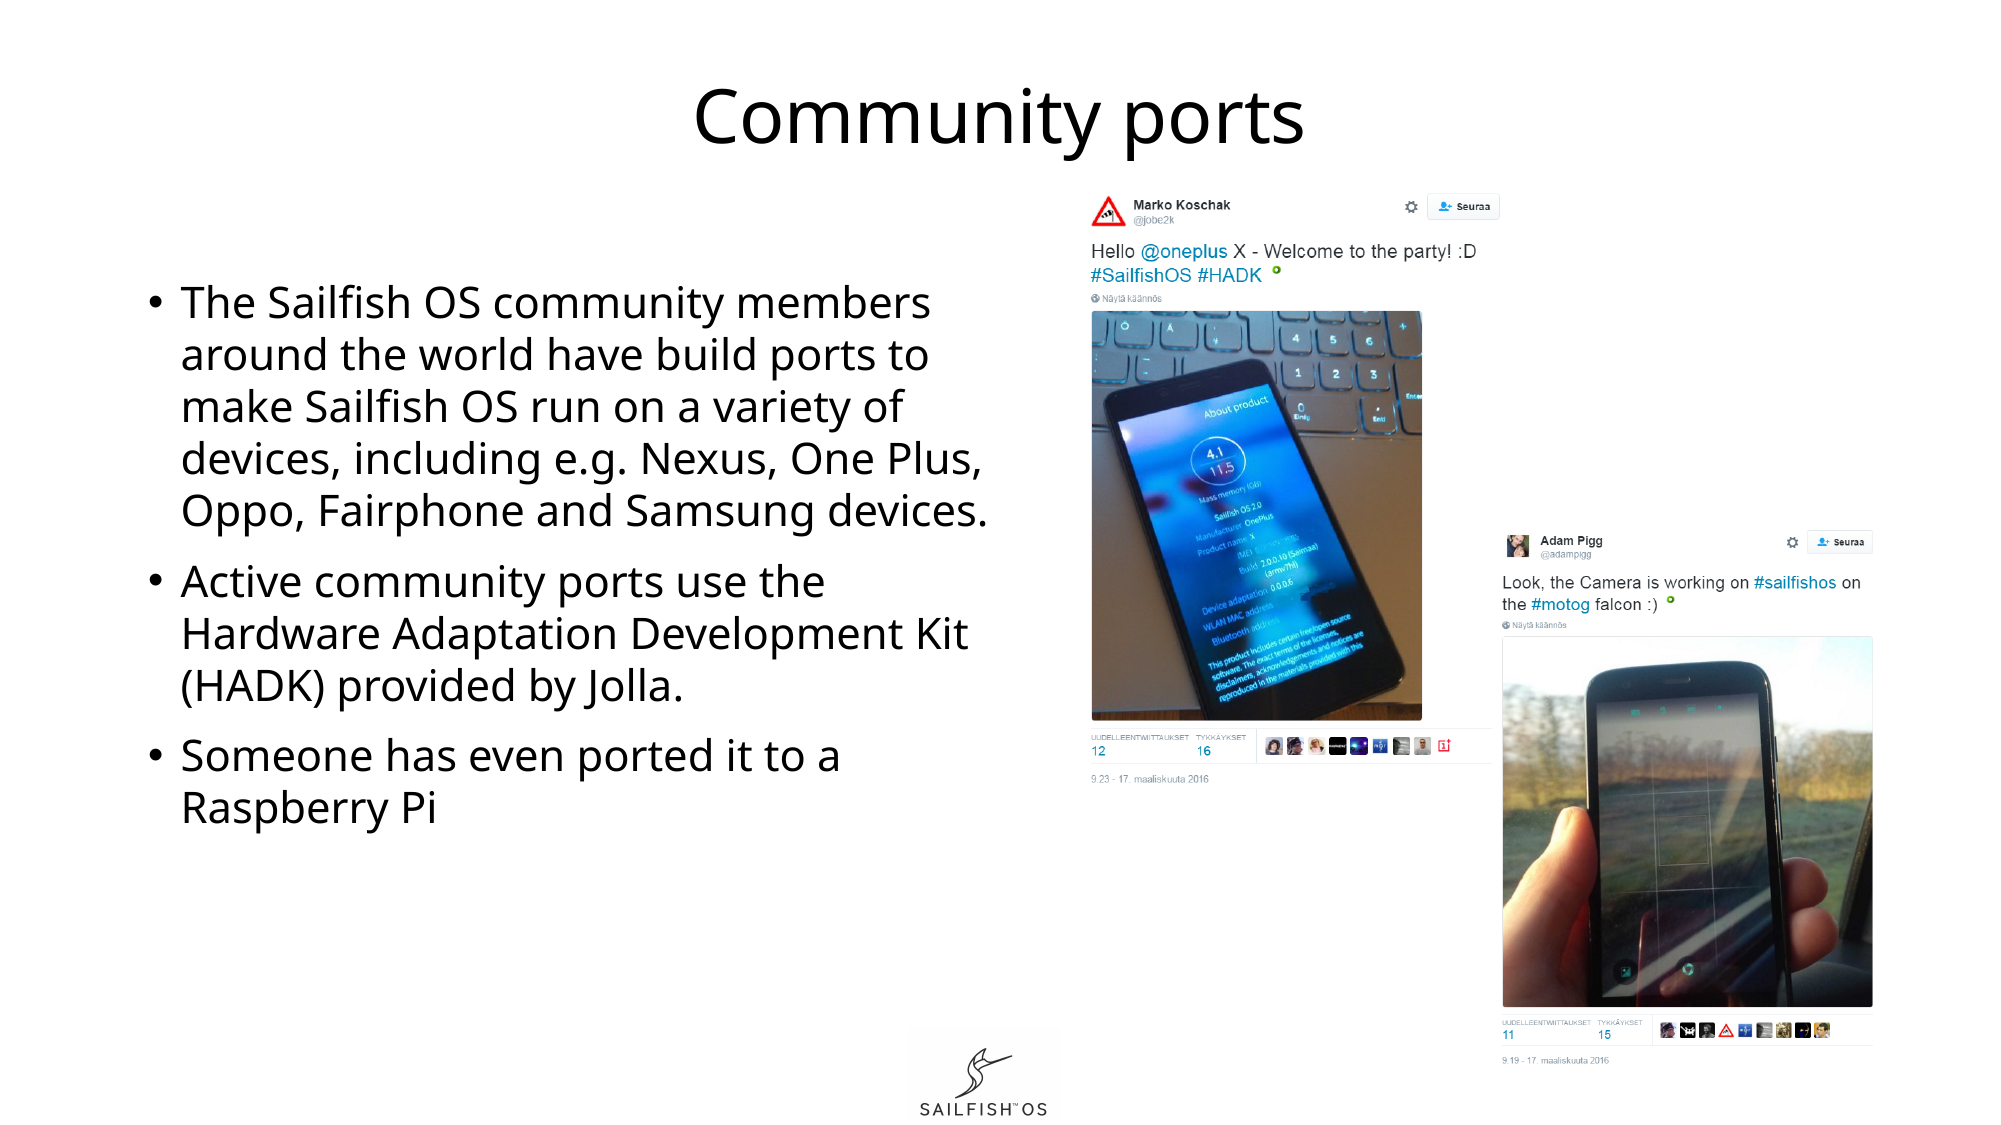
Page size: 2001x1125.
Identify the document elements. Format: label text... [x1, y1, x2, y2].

picture [1079, 188, 1880, 1071]
text_box [64, 156, 1057, 737]
title Community ports [137, 59, 1863, 168]
list The Sailfish OS community members around the world have build ports to make Sailfish OS run on a variety of devices, including e.g. Nexus, One Plus, Oppo, Fairphone and Samsung devices. Active community ports use the Hardware Adaptation Development Kit (HADK) provided by Jolla. Someone has even ported it to a Raspberry Pi [140, 267, 1010, 859]
picture [908, 1027, 1061, 1120]
